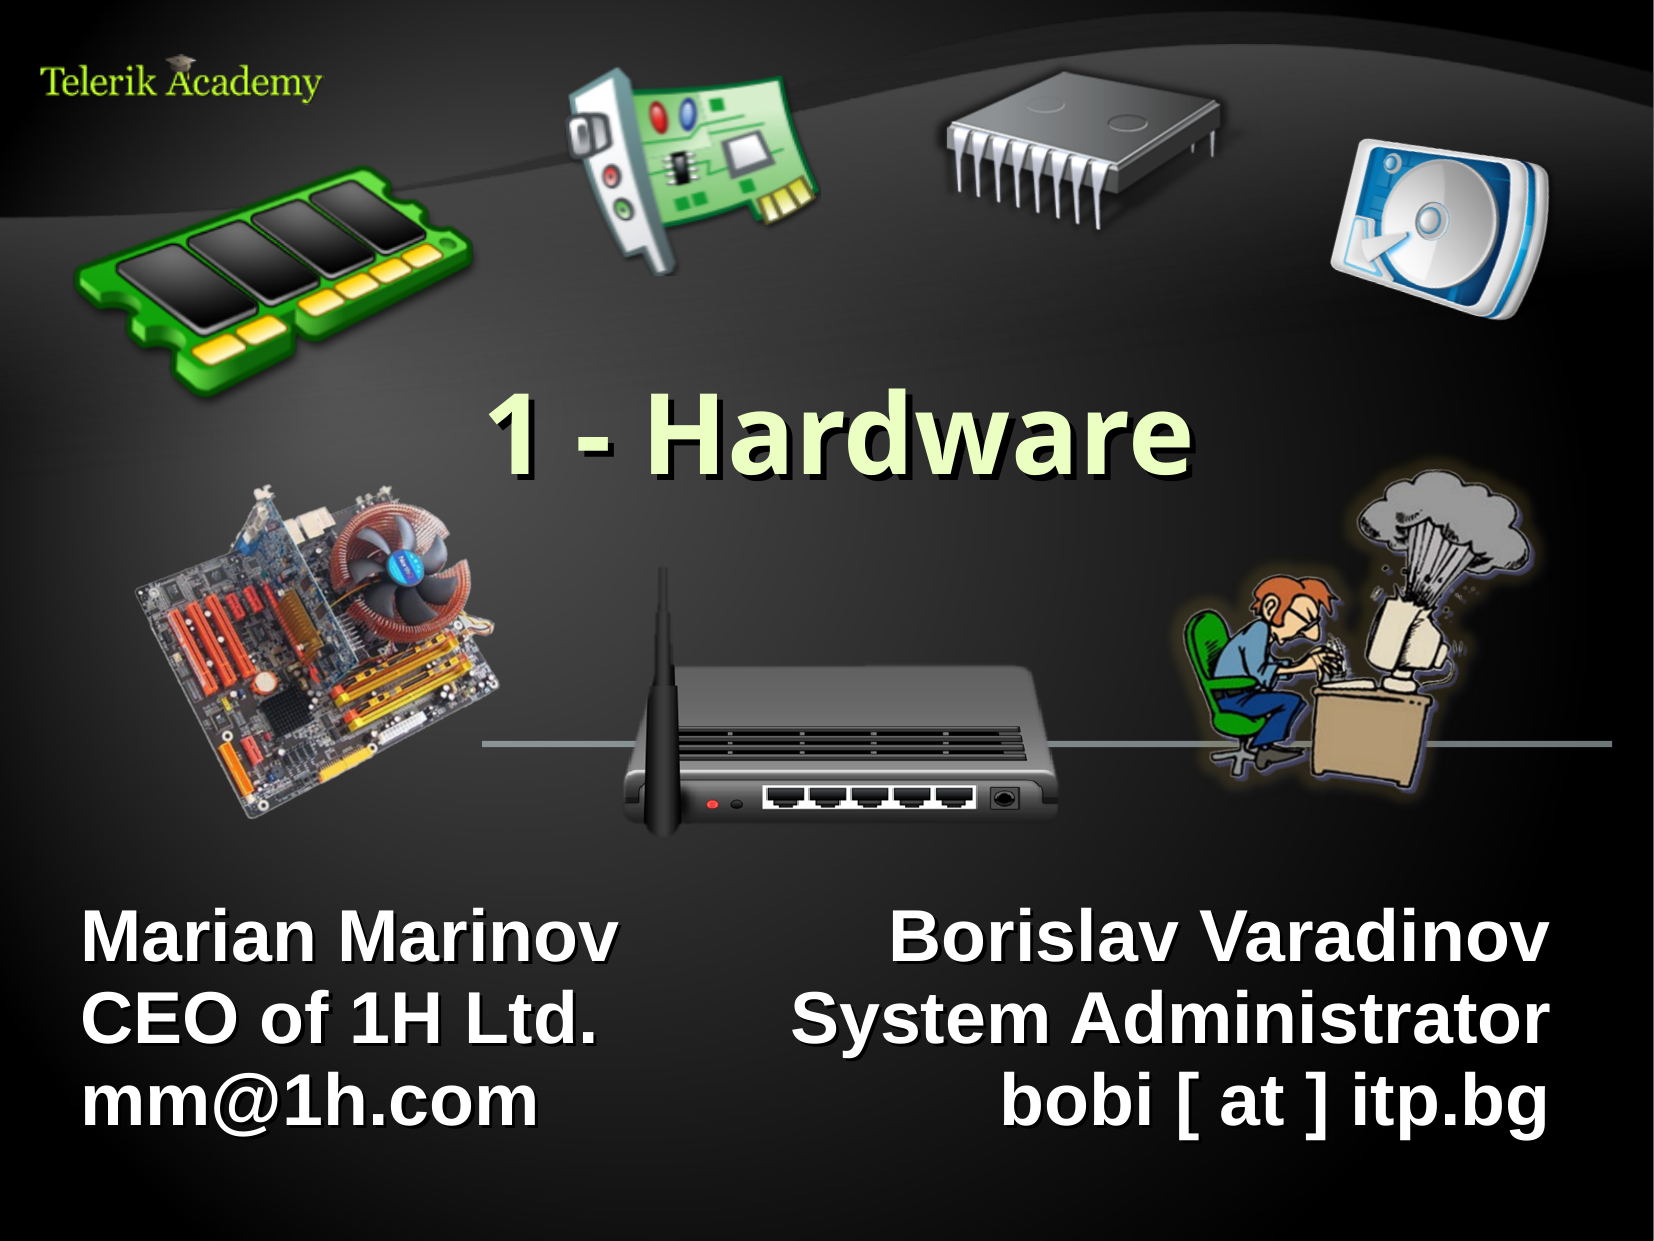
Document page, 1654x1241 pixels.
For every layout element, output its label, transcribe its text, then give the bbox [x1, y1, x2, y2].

text_box Borislav Varadinov System Administrator bobi [ at ] itp.bg [777, 800, 1552, 1236]
subtitle Marian Marinov CEO of 1H Ltd. mm@1h.com [80, 800, 687, 1236]
picture [0, 0, 1654, 1241]
title 1 - Hardware [94, 293, 1583, 569]
